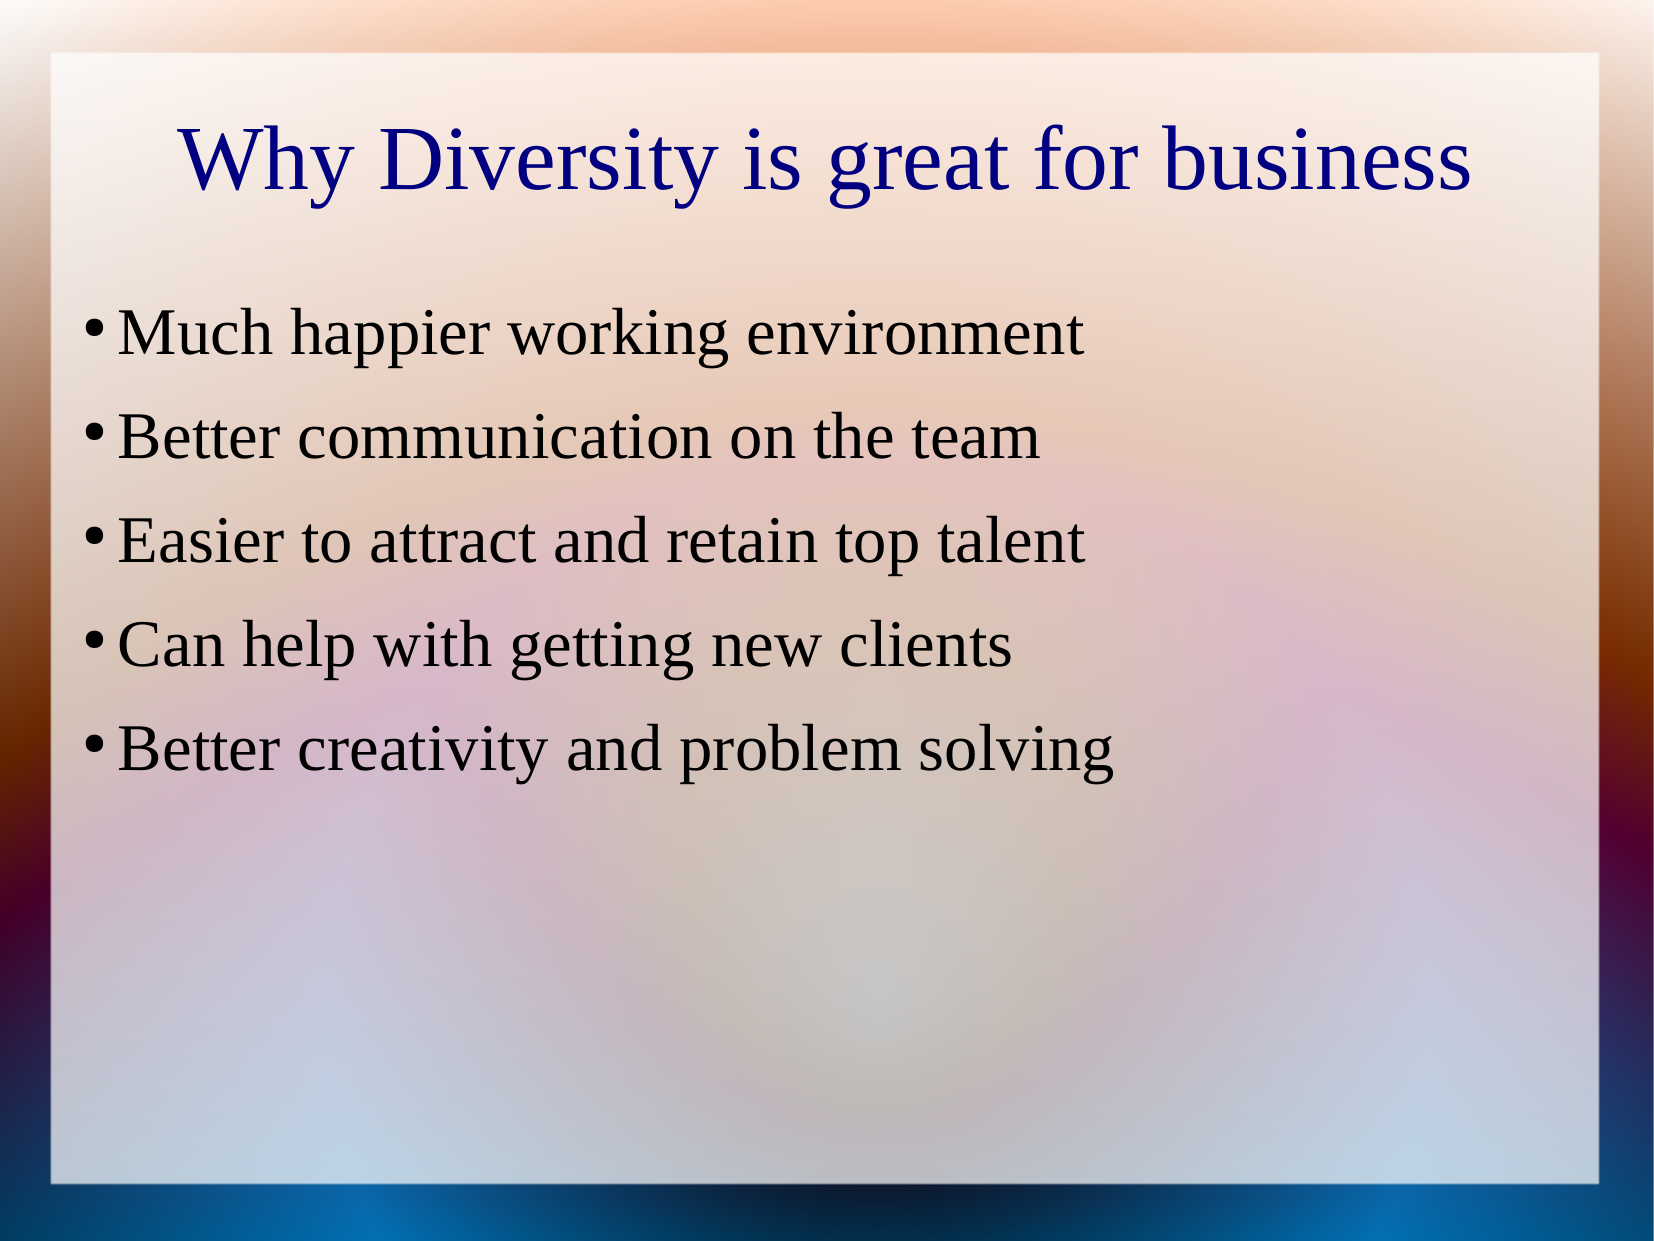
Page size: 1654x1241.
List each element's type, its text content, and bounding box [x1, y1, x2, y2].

picture [0, 0, 1654, 1241]
title Why Diversity is great for business [82, 55, 1571, 262]
list Much happier working environment Better communication on the team Easier to attract and retain top talent Can help with getting new clients Better creativity and problem solving [82, 290, 1571, 1033]
